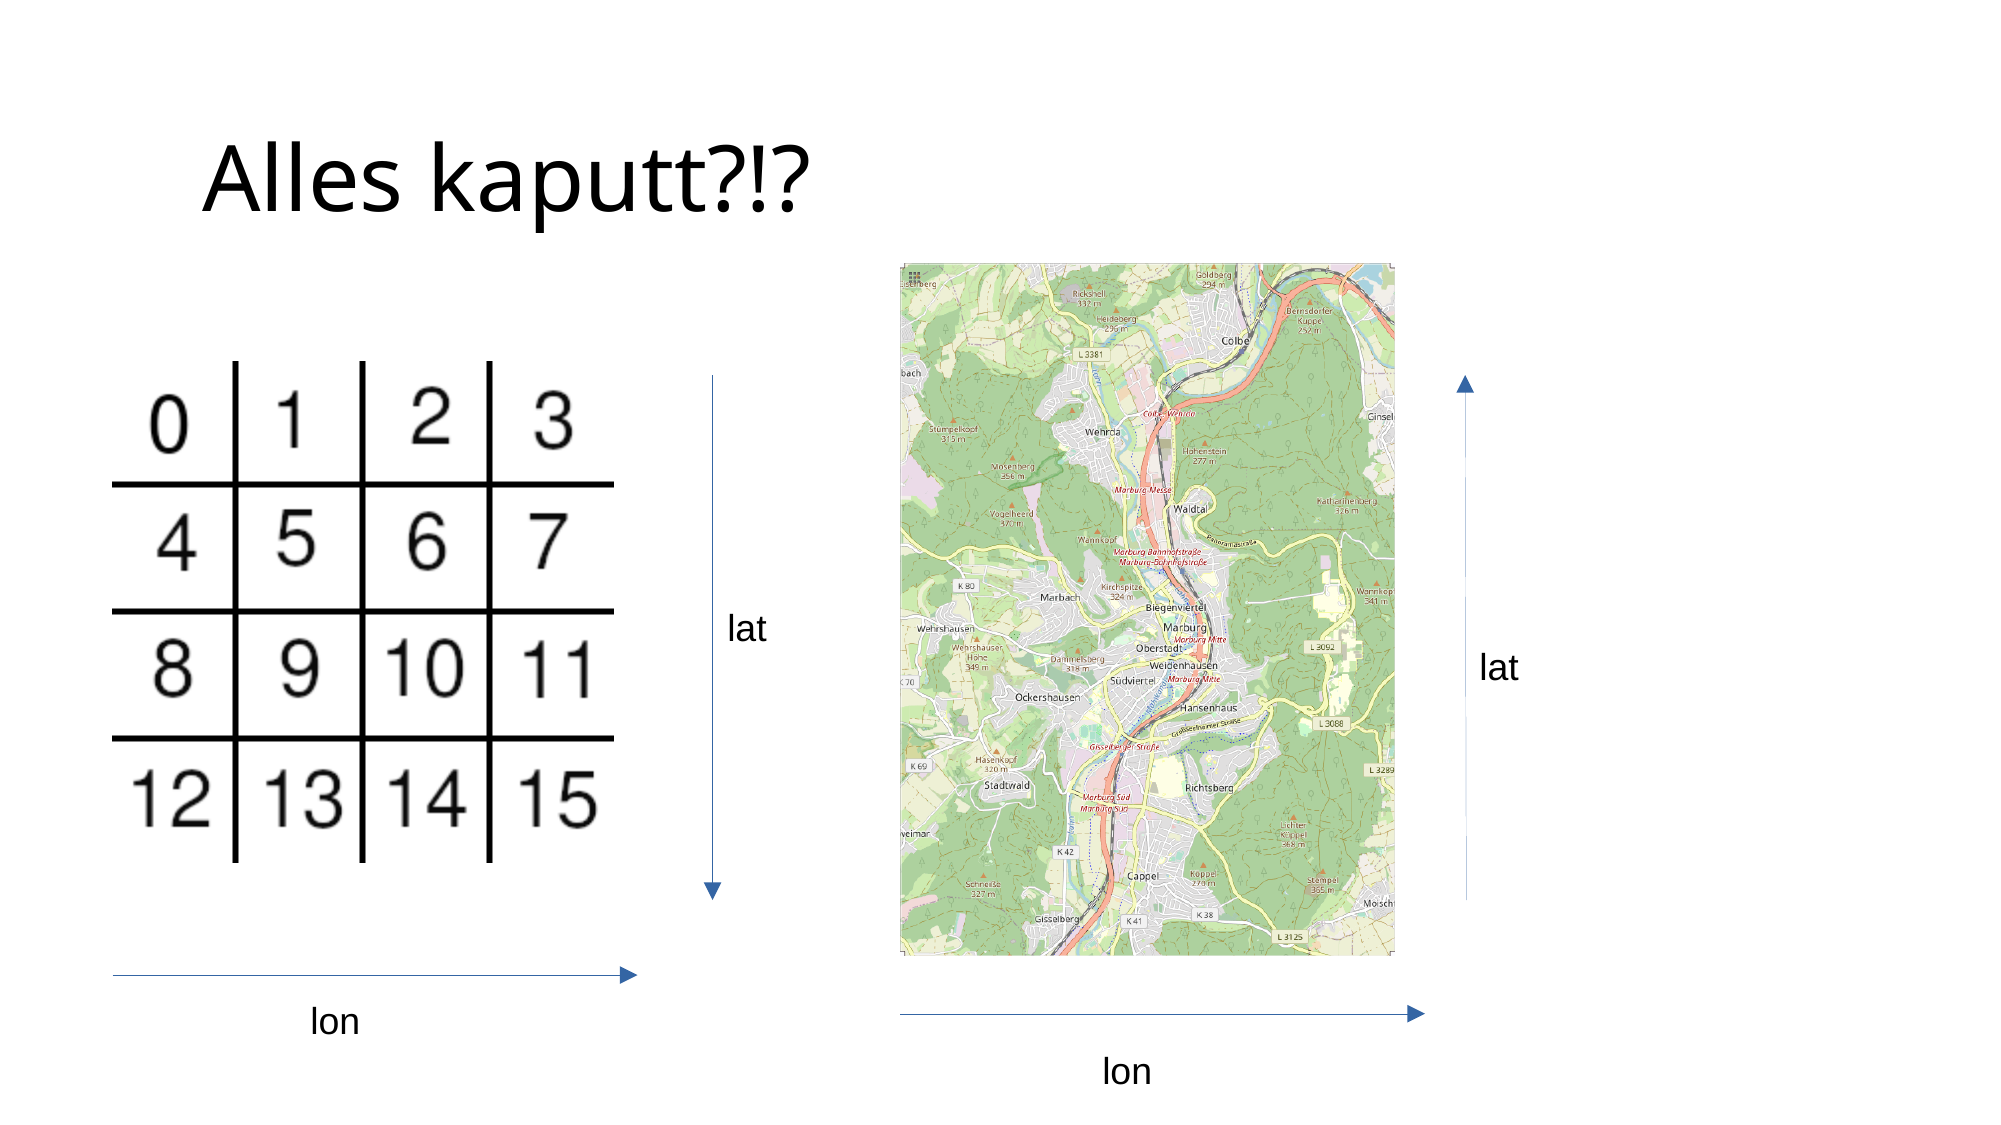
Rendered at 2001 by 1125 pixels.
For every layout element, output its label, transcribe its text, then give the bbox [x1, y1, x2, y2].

title Alles kaputt?!? [187, 99, 1813, 264]
text_box lat [712, 600, 782, 657]
picture [900, 263, 1395, 956]
picture [112, 361, 614, 863]
text_box lon [1087, 1043, 1167, 1101]
text_box lat [1464, 638, 1534, 696]
text_box lon [295, 993, 376, 1051]
